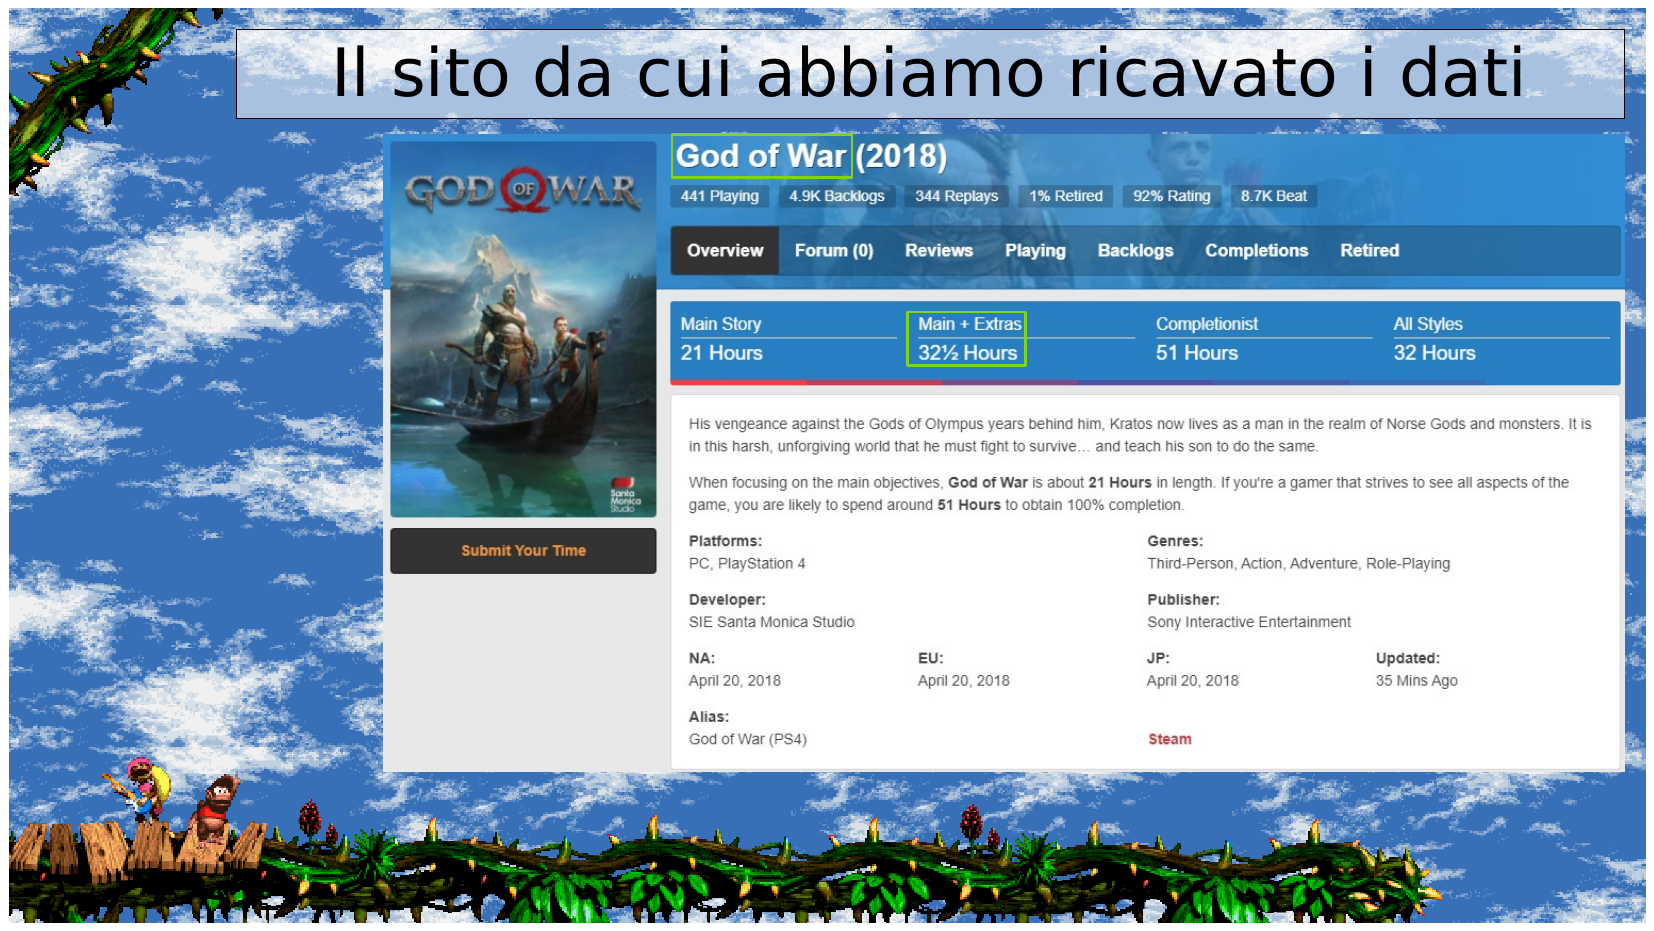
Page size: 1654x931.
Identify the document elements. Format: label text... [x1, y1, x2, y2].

picture [0, 0, 1654, 931]
text_box Il sito da cui abbiamo ricavato i dati [236, 29, 1625, 119]
